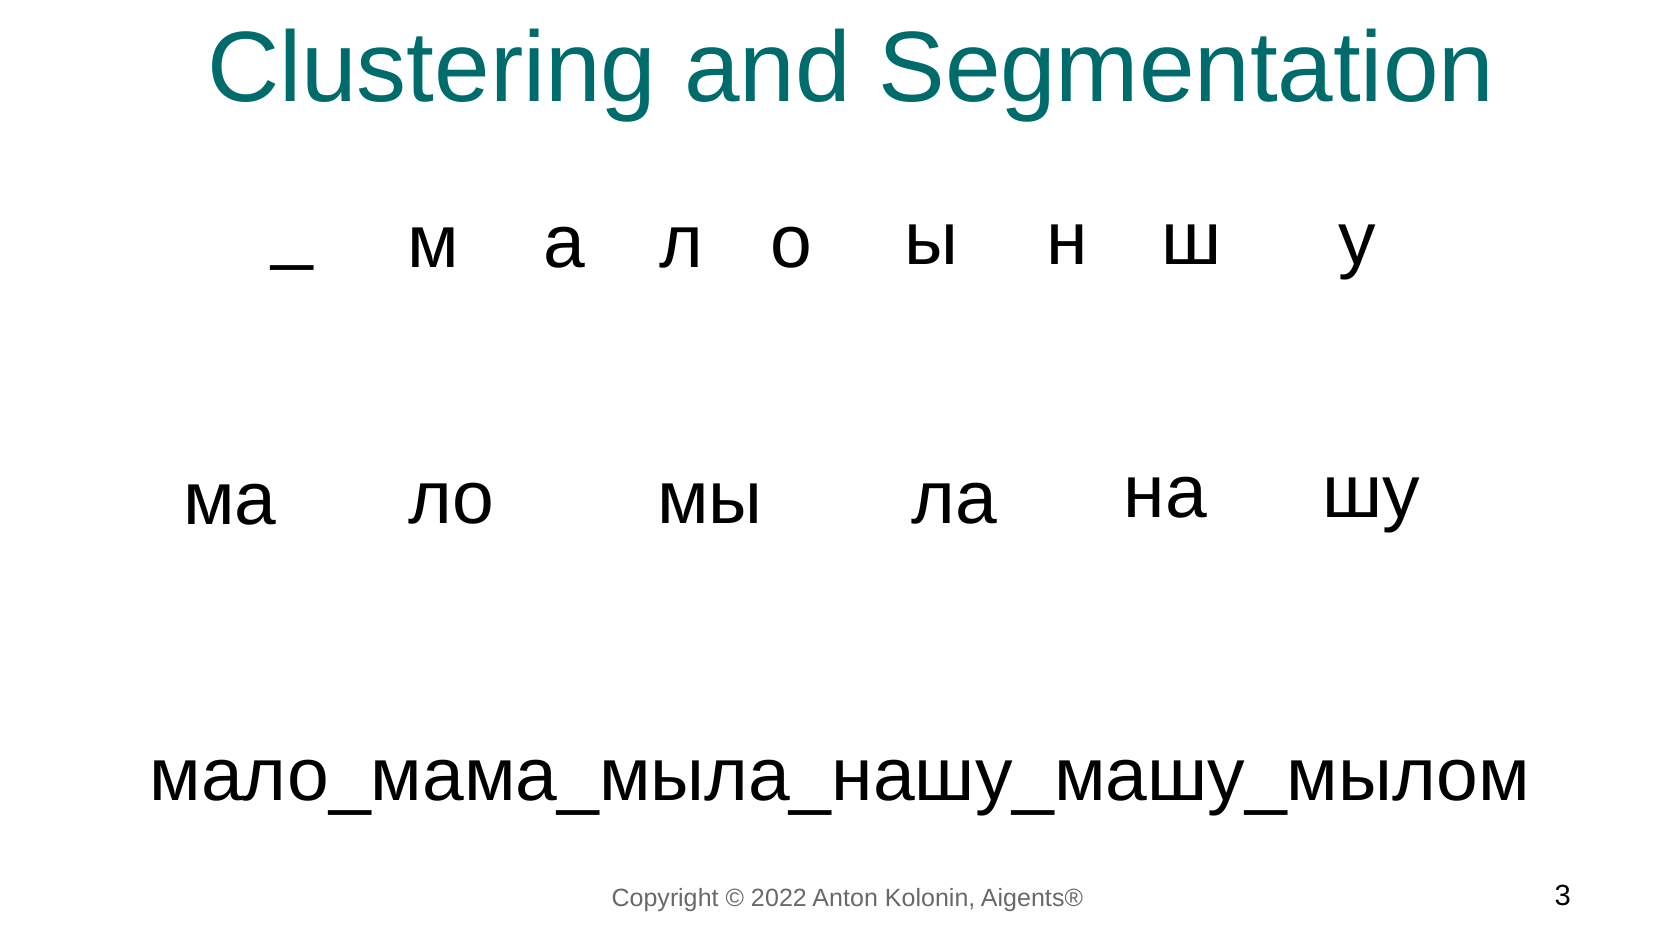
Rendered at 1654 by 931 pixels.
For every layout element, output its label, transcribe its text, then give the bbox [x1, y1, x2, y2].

text_box ы [889, 188, 974, 288]
text_box а [528, 191, 607, 291]
text_box н [1031, 188, 1103, 288]
text_box мало_мама_мыла_нашу_машу_мылом [135, 724, 1546, 833]
text_box шу [1307, 441, 1435, 541]
text_box о [755, 191, 834, 291]
text_box у [1324, 188, 1392, 288]
text_box на [1108, 441, 1222, 541]
text_box мы [642, 447, 778, 547]
text_box Clustering and Segmentation [0, 0, 1653, 135]
text_box ма [168, 449, 292, 557]
text_box ш [1146, 188, 1237, 288]
text_box ла [897, 447, 1013, 547]
text_box _ [256, 180, 335, 282]
text_box м [392, 191, 474, 291]
text_box ло [393, 447, 510, 547]
text_box л [644, 191, 723, 291]
